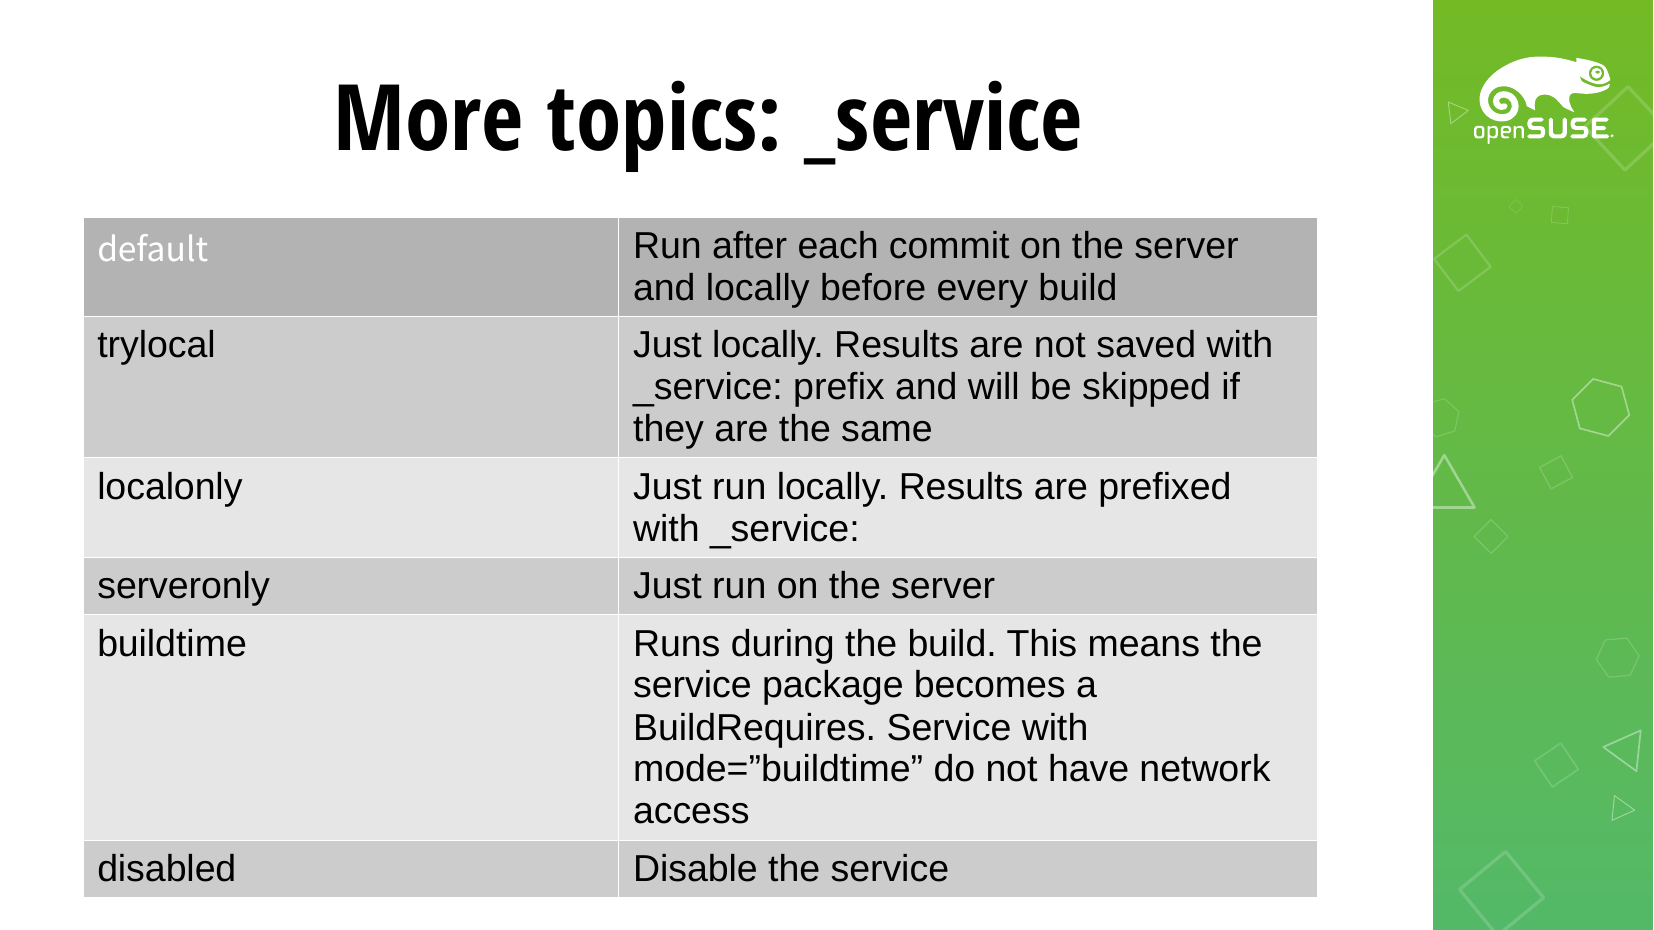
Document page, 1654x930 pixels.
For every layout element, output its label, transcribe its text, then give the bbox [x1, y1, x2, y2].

table_cell localonly [84, 458, 618, 557]
table_cell trylocal [84, 317, 618, 457]
table_cell disabled [84, 841, 618, 897]
title More topics: _service [82, 37, 1336, 193]
table_cell buildtime [84, 615, 618, 840]
table_cell Just run on the server [619, 558, 1317, 614]
table_cell Runs during the build. This means the service package becomes a BuildRequires. Service with mode=”buildtime” do not have network access [619, 615, 1317, 840]
table_cell Just locally. Results are not saved with _service: prefix and will be skipped if they are the same [619, 317, 1317, 457]
table_cell serveronly [84, 558, 618, 614]
table_header default [84, 218, 618, 316]
table_header Run after each commit on the server and locally before every build [619, 218, 1317, 316]
table_cell Just run locally. Results are prefixed with _service: [619, 458, 1317, 557]
table_cell Disable the service [619, 841, 1317, 897]
